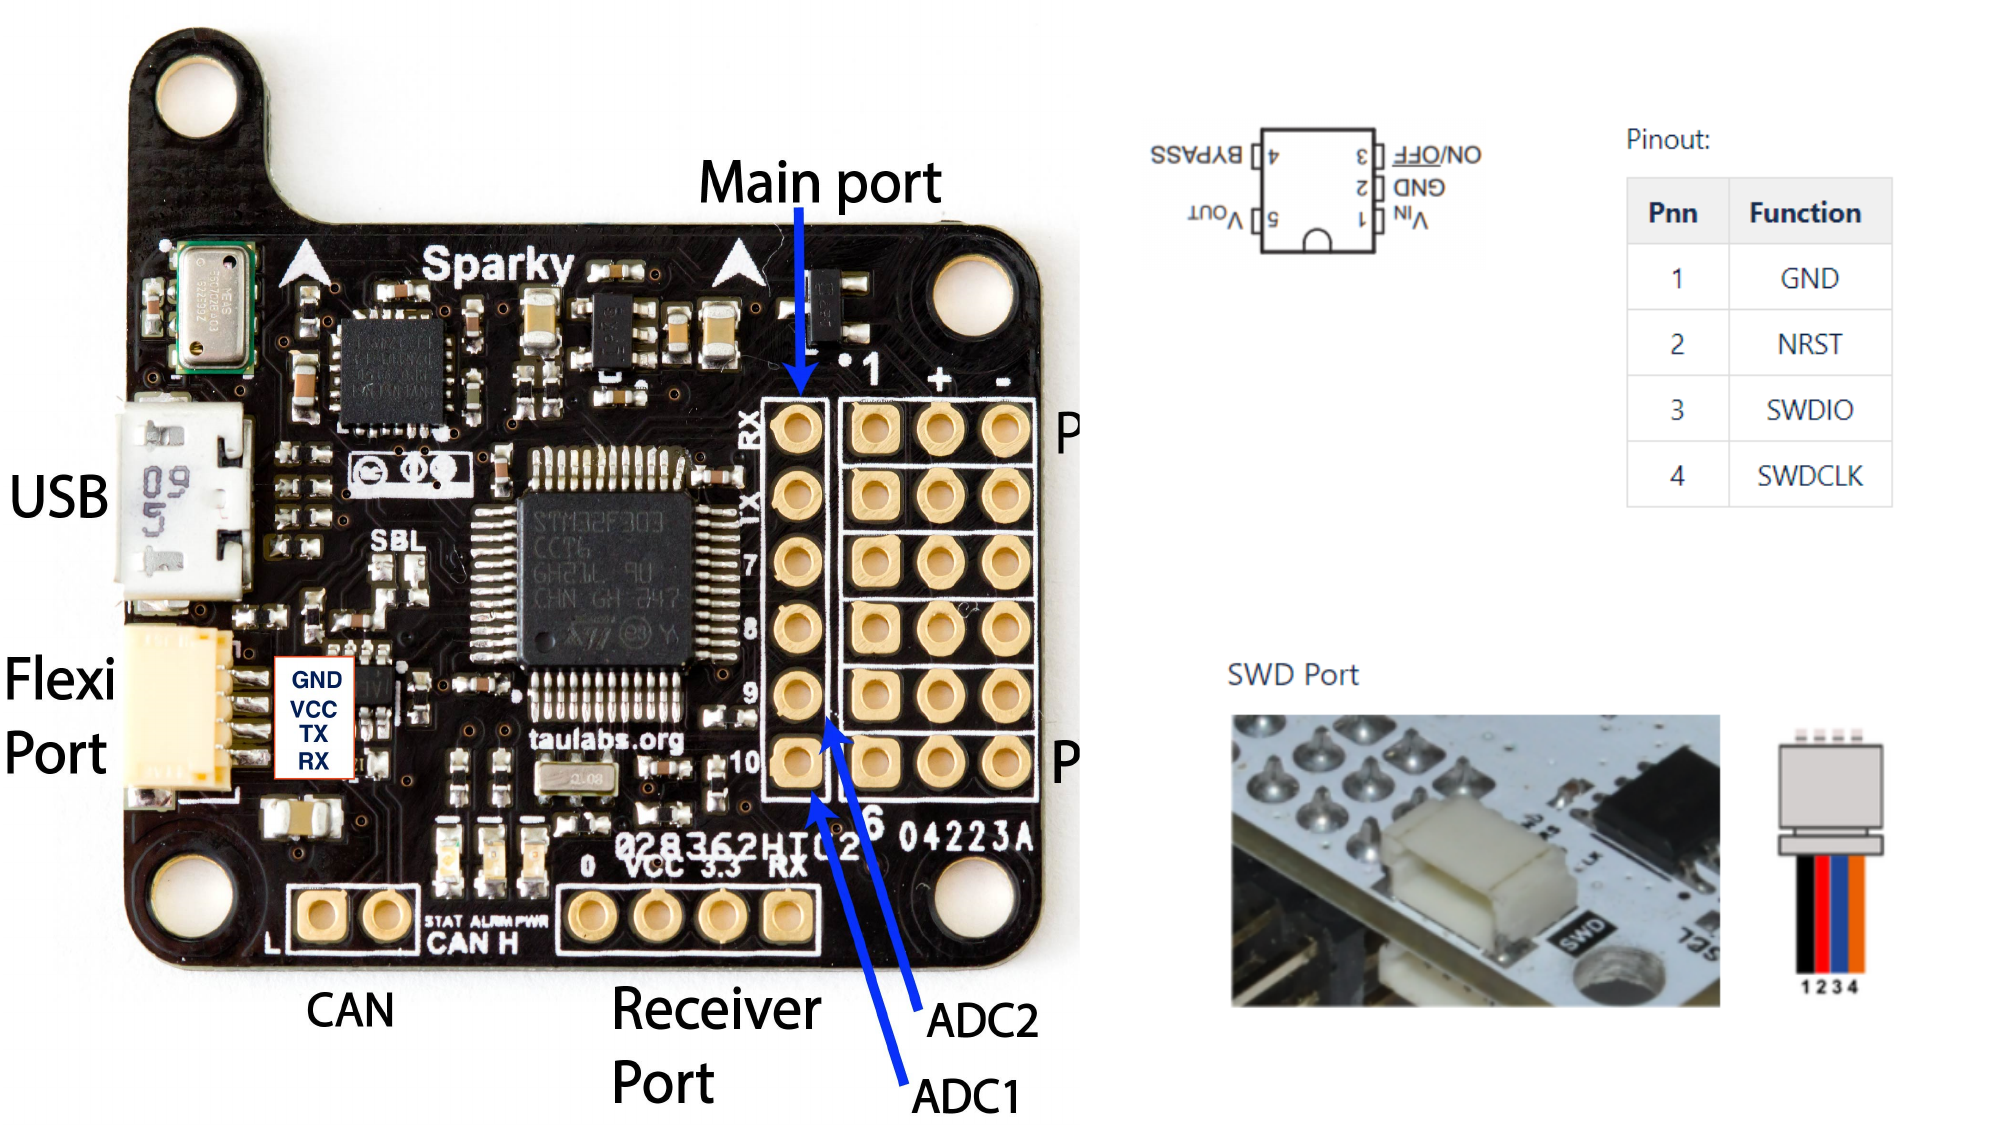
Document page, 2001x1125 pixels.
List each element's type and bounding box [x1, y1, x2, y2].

picture [1141, 118, 1486, 271]
picture [1200, 629, 1911, 1034]
picture [3, 0, 1080, 1125]
picture [1597, 110, 1912, 522]
